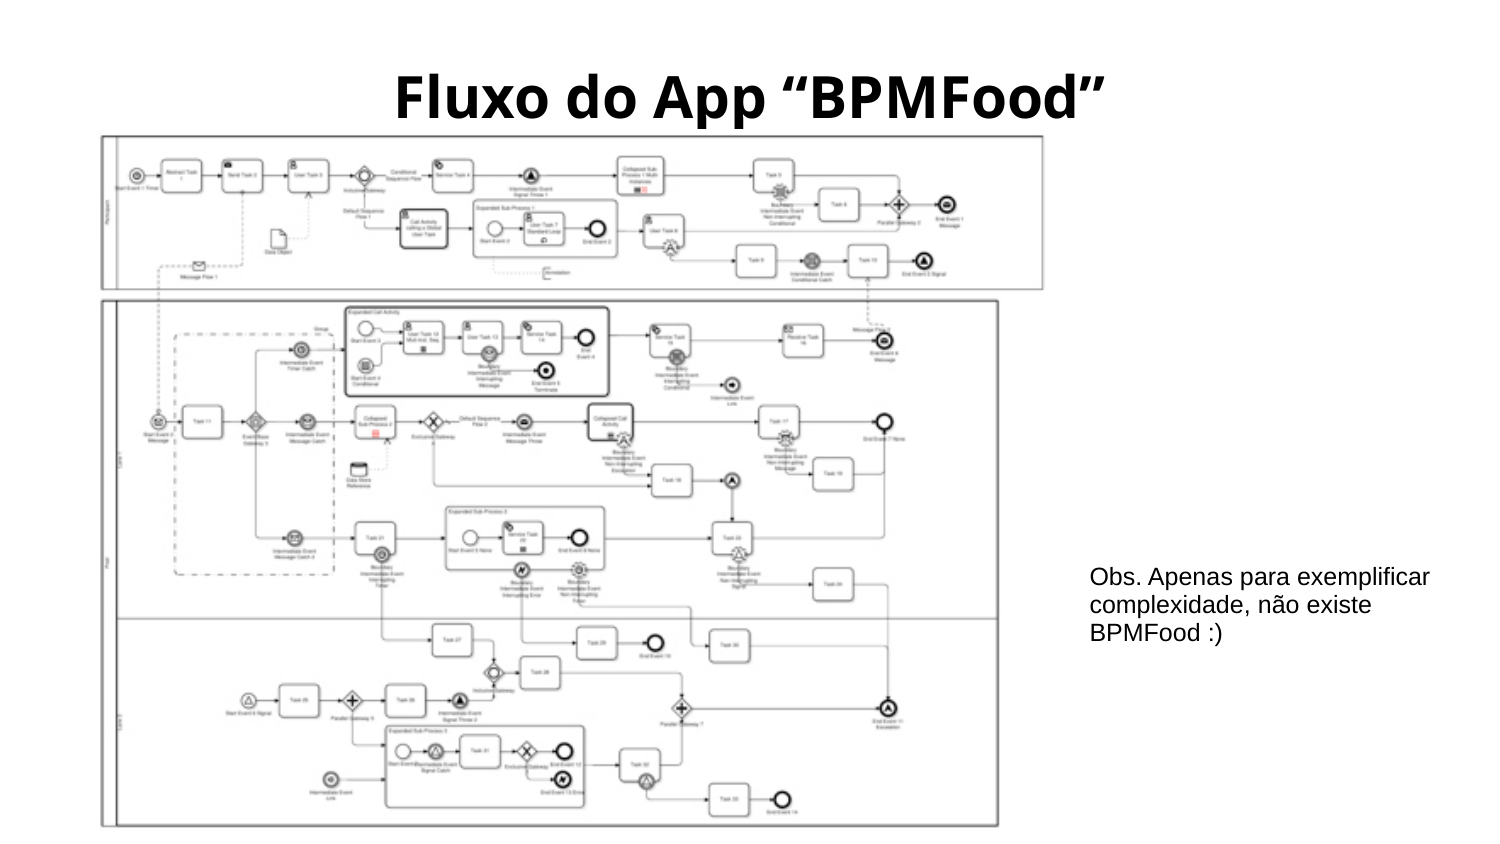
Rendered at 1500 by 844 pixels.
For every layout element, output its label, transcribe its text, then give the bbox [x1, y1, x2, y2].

text_box Obs. Apenas para exemplificar complexidade, não existe BPMFood :) [1074, 555, 1477, 844]
picture [94, 129, 1052, 836]
text_box Fluxo do App “BPMFood” [0, 45, 1500, 146]
